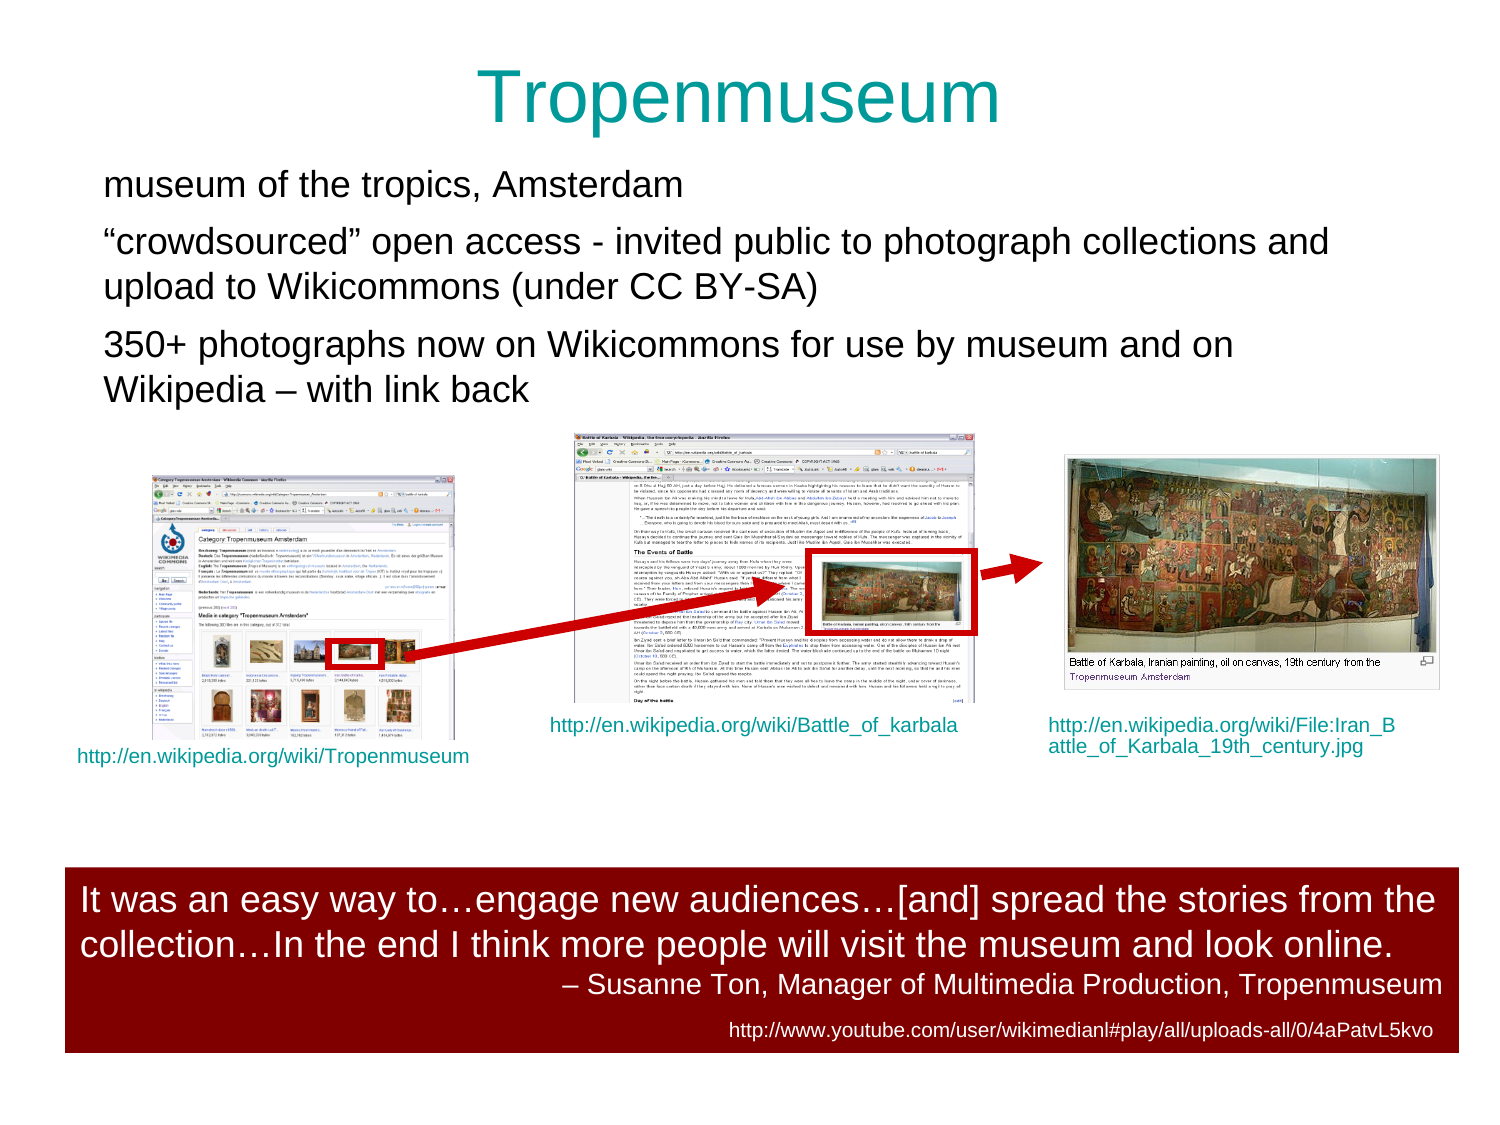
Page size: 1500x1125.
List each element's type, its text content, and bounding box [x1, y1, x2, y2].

title Tropenmuseum [74, 11, 1425, 175]
text_box http://en.wikipedia.org/wiki/Tropenmuseum [62, 734, 491, 776]
picture [812, 554, 971, 630]
picture [1054, 443, 1448, 701]
text_box It was an easy way to…engage new audiences…[and] spread the stories from the collection…In the end I think more people will visit the museum and look online. – Susanne Ton, Manager of Multimedia Production, Tropenmuseum http://www.youtube.com/user/wikimedianl#play/all/uploads-all/0/4aPatvL5kvo [65, 867, 1459, 1053]
text_box http://en.wikipedia.org/wiki/Battle_of_karbala [535, 704, 979, 745]
text_box museum of the tropics, Amsterdam “crowdsourced” open access - invited public to photograph collections and upload to Wikicommons (under CC BY-SA) 350+ photographs now on Wikicommons for use by museum and on Wikipedia – with link back [88, 152, 1418, 393]
picture [574, 433, 975, 703]
text_box http://en.wikipedia.org/wiki/File:Iran_Battle_of_Karbala_19th_century.jpg [1033, 704, 1415, 770]
picture [152, 475, 455, 734]
